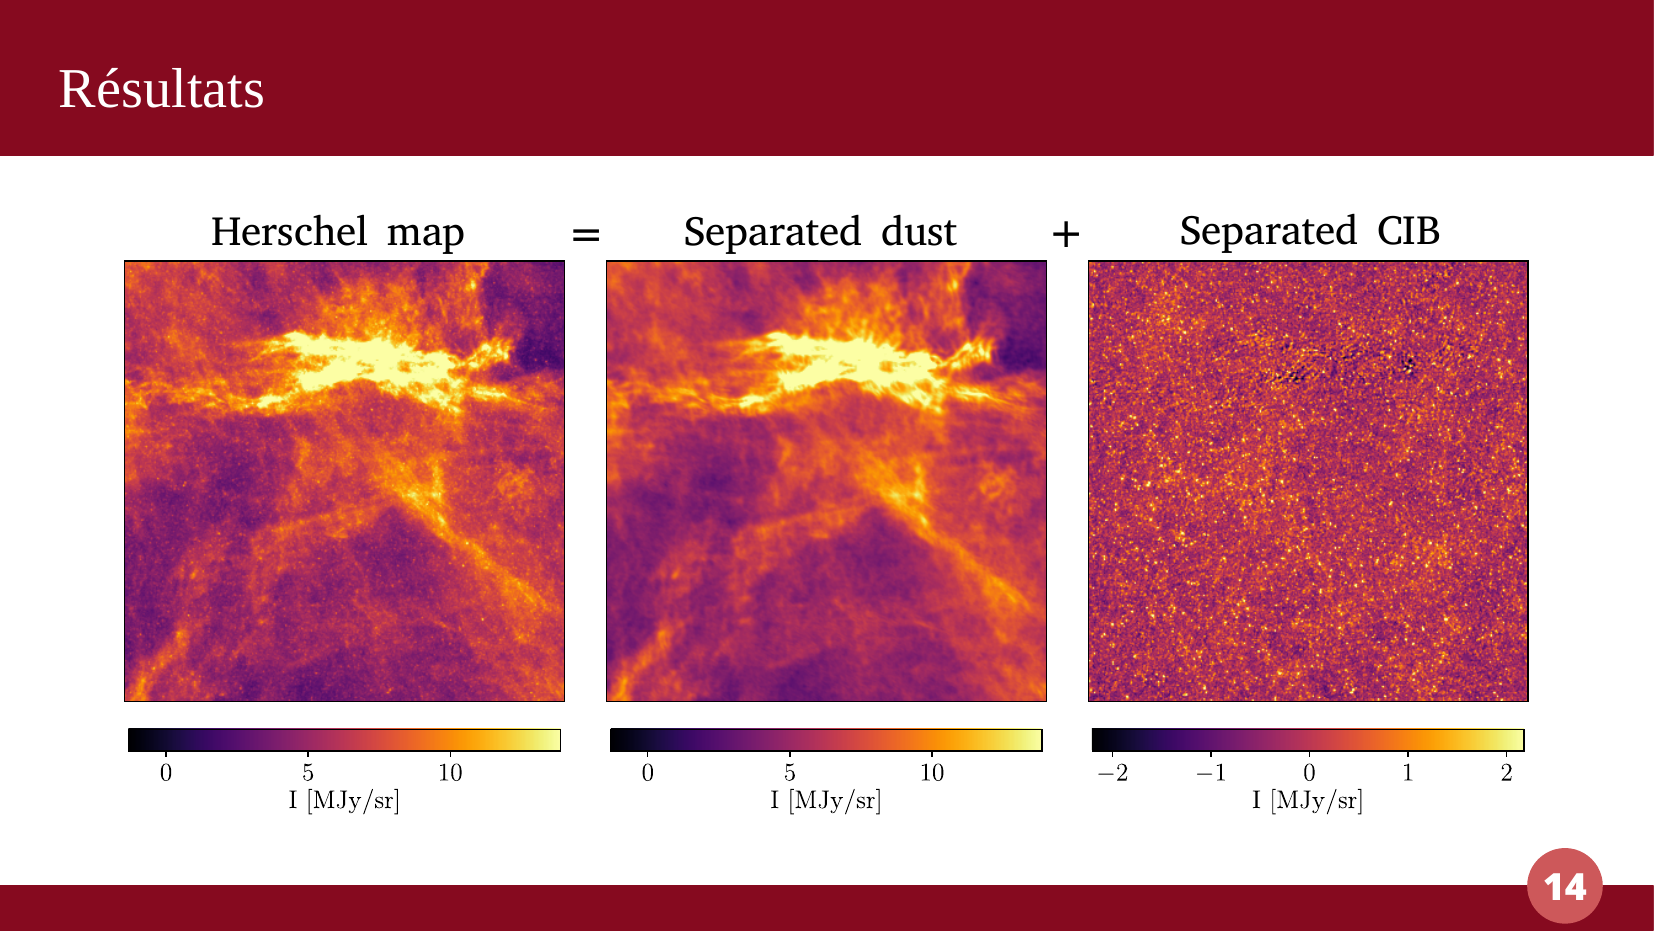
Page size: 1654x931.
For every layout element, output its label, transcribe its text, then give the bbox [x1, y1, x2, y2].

title Résultats [59, 29, 1595, 148]
picture [112, 206, 1542, 827]
